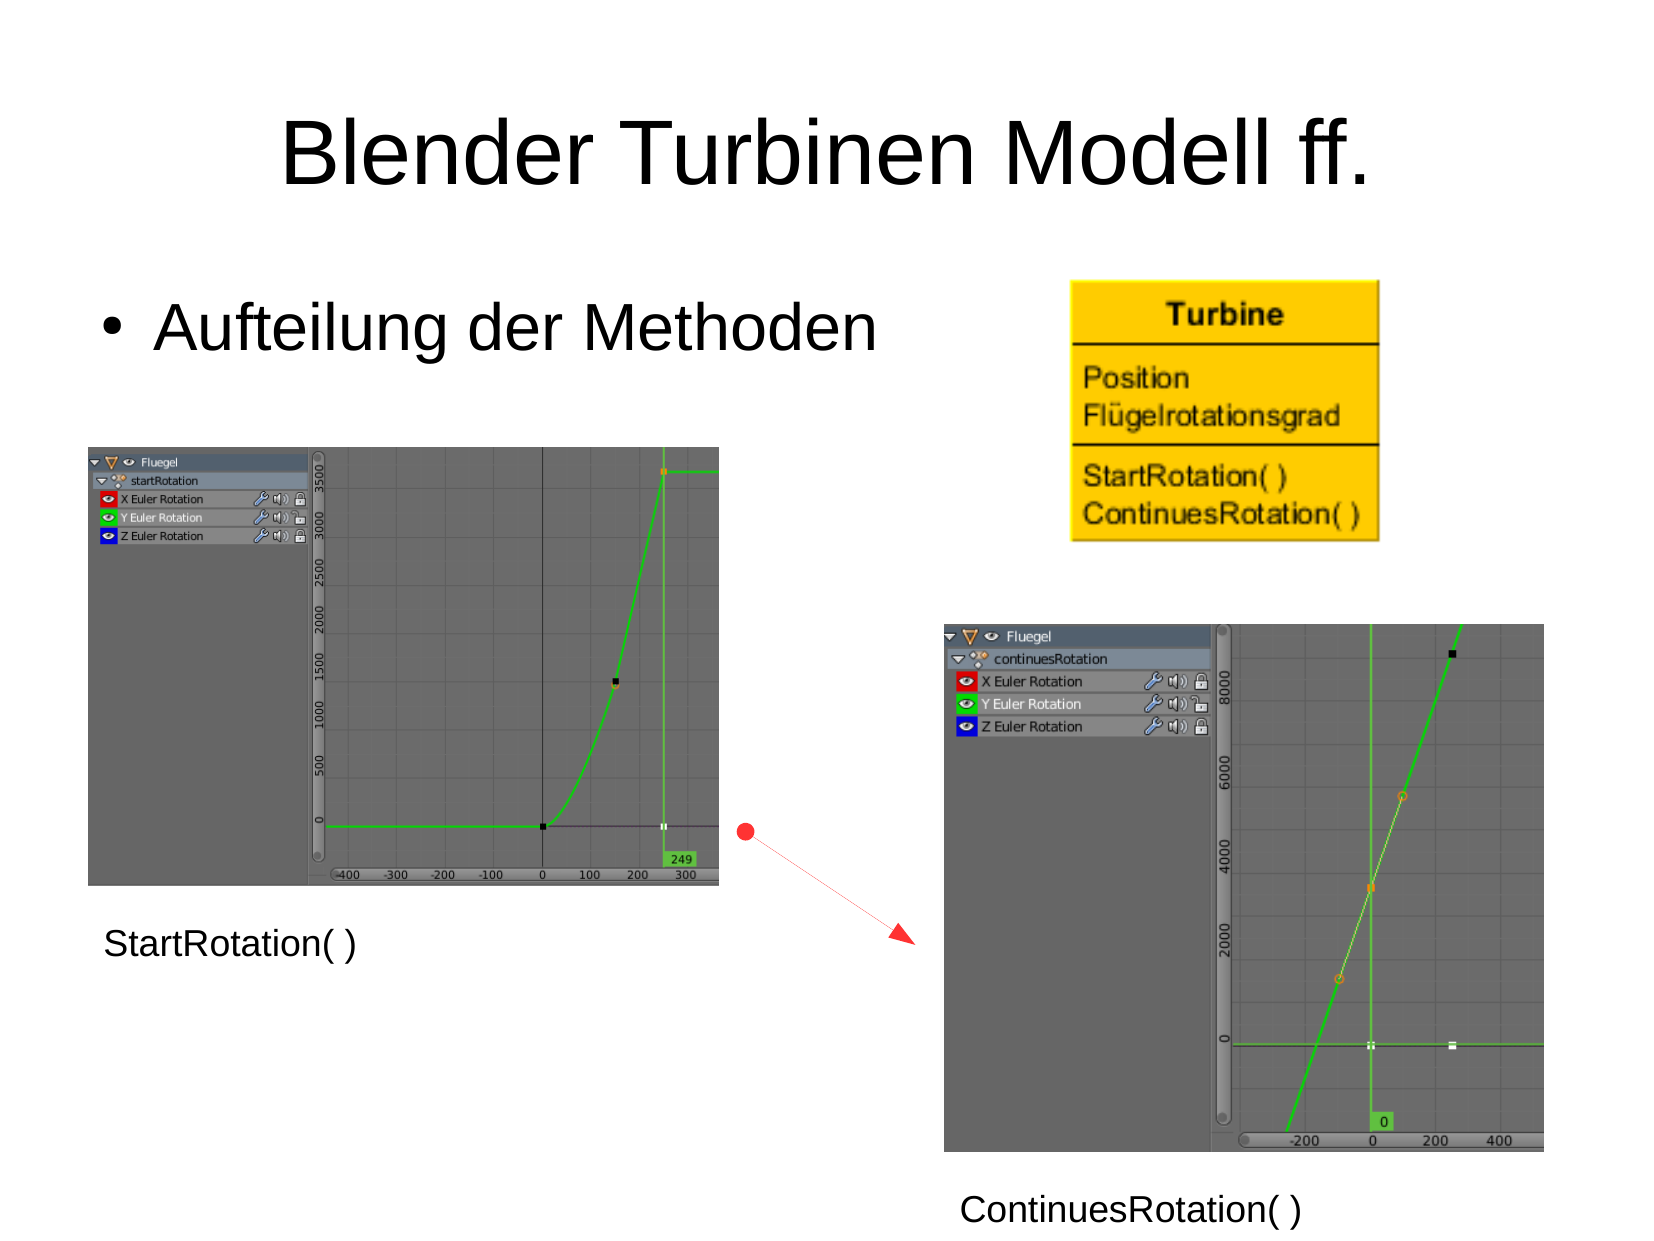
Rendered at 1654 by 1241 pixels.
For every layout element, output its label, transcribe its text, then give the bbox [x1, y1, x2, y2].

list Aufteilung der Methoden [82, 290, 1571, 1010]
picture [1033, 243, 1418, 580]
picture [88, 447, 719, 886]
picture [944, 624, 1544, 1152]
title Blender Turbinen Modell ff. [82, 49, 1571, 257]
text_box StartRotation( ) [88, 915, 373, 973]
text_box ContinuesRotation( ) [944, 1181, 1318, 1238]
